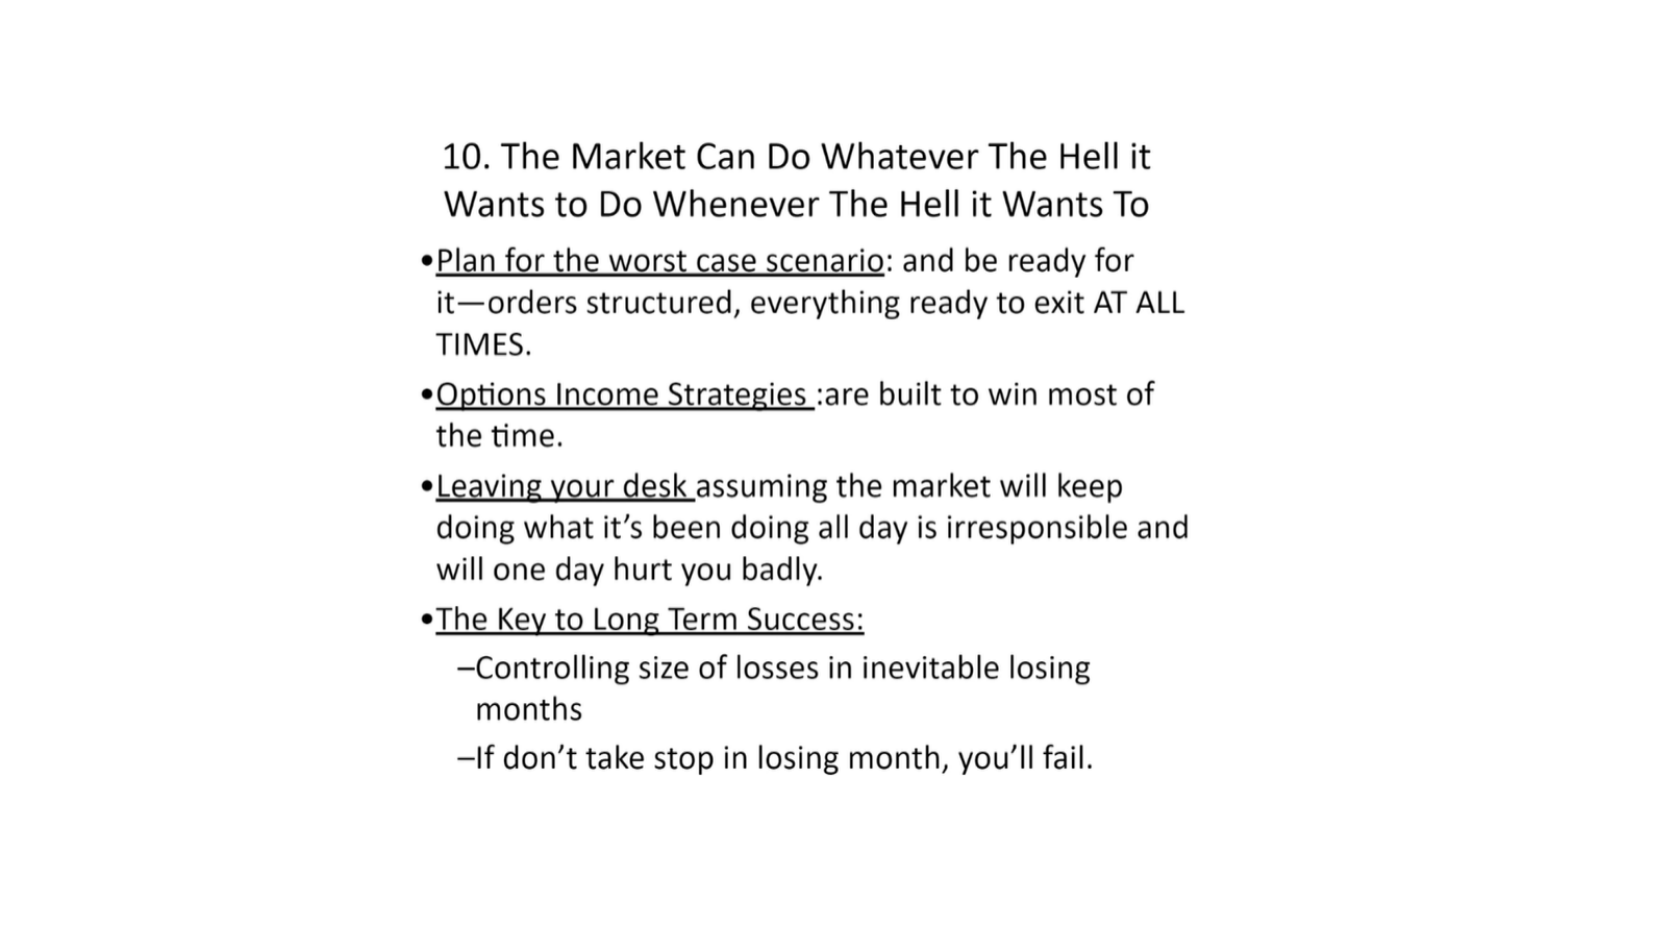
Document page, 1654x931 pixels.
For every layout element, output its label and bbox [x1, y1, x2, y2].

picture [375, 112, 1248, 779]
